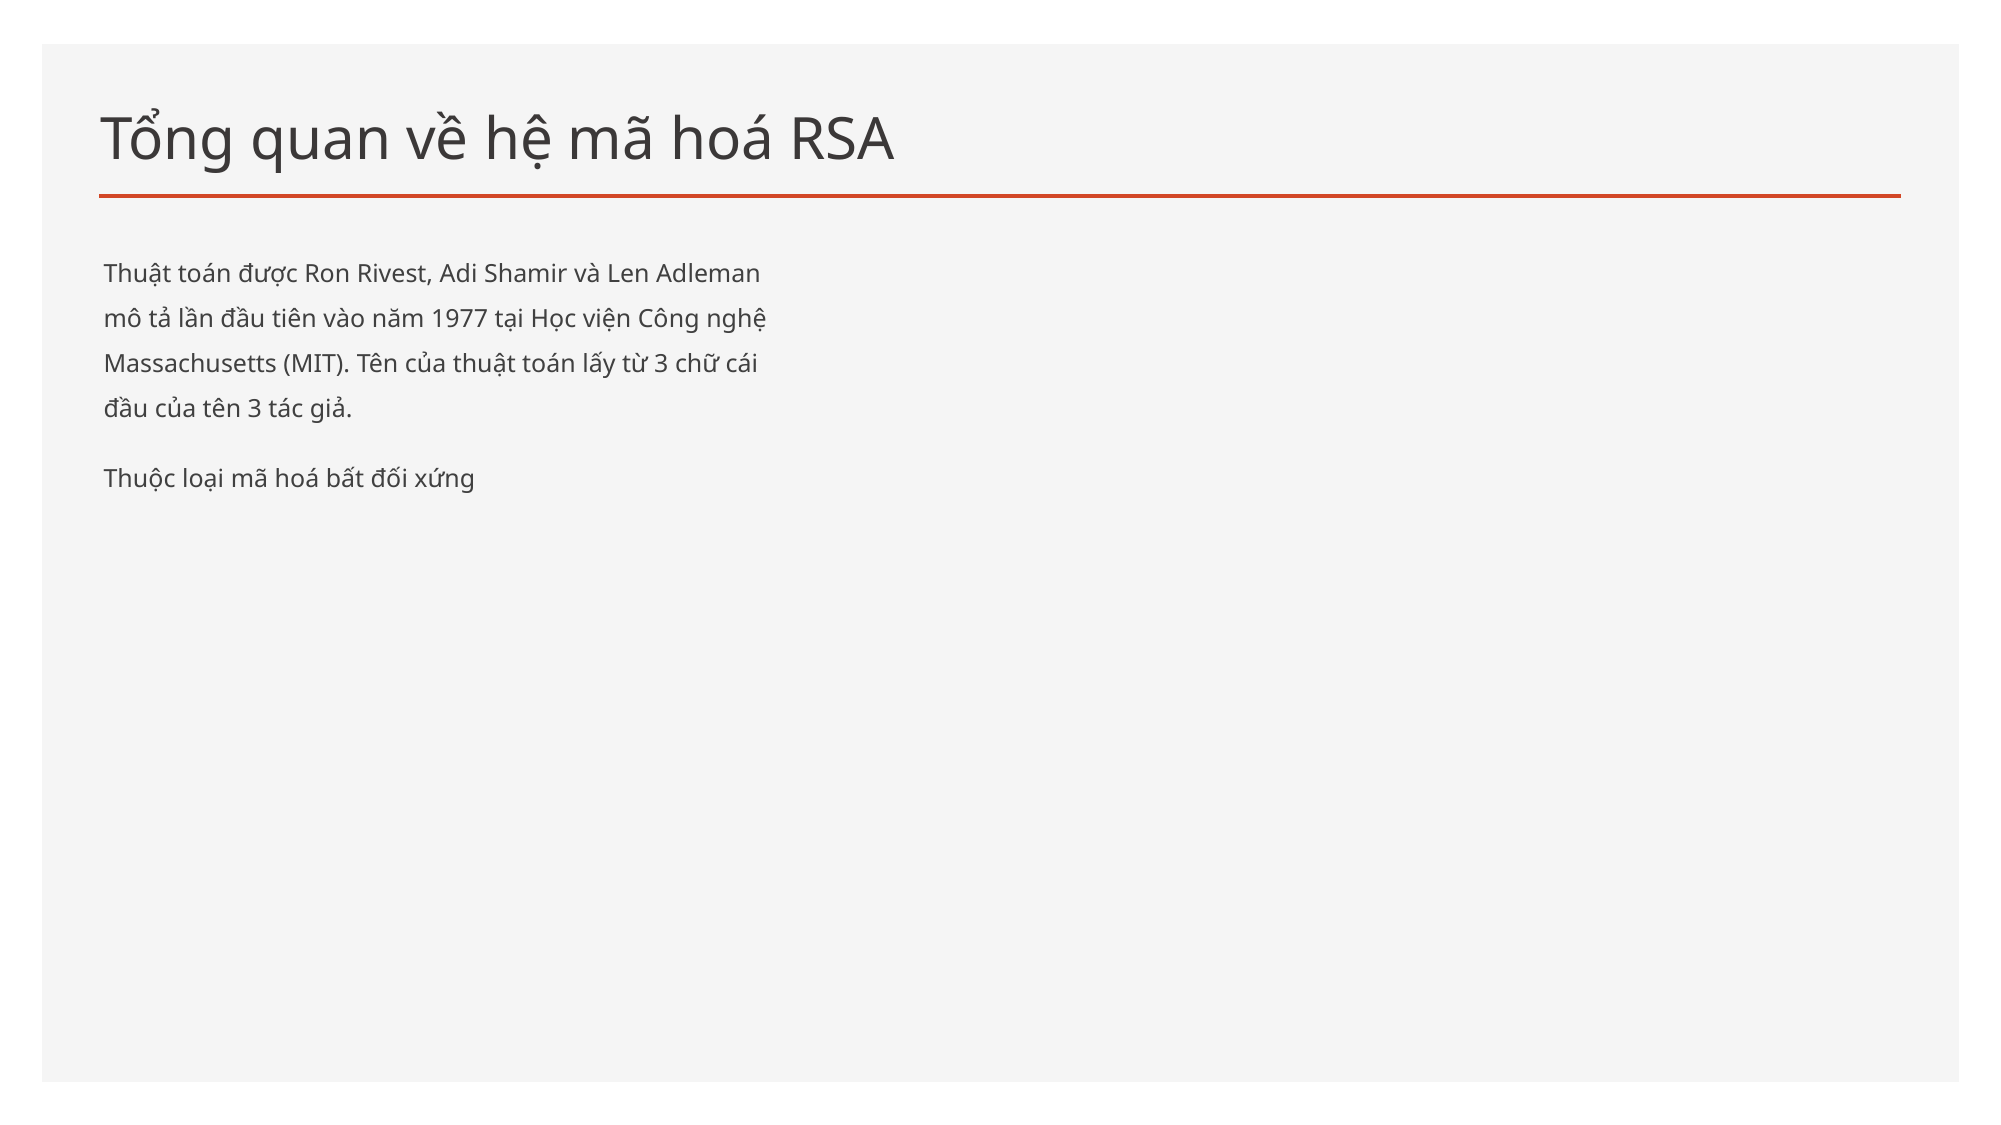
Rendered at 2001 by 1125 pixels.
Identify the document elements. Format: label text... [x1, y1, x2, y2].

list Thuật toán được Ron Rivest, Adi Shamir và Len Adleman mô tả lần đầu tiên vào năm 1977 tại Học viện Công nghệ Massachusetts (MIT). Tên của thuật toán lấy từ 3 chữ cái đầu của tên 3 tác giả. Thuộc loại mã hoá bất đối xứng [88, 235, 814, 889]
title Tổng quan về hệ mã hoá RSA [85, 73, 1214, 179]
